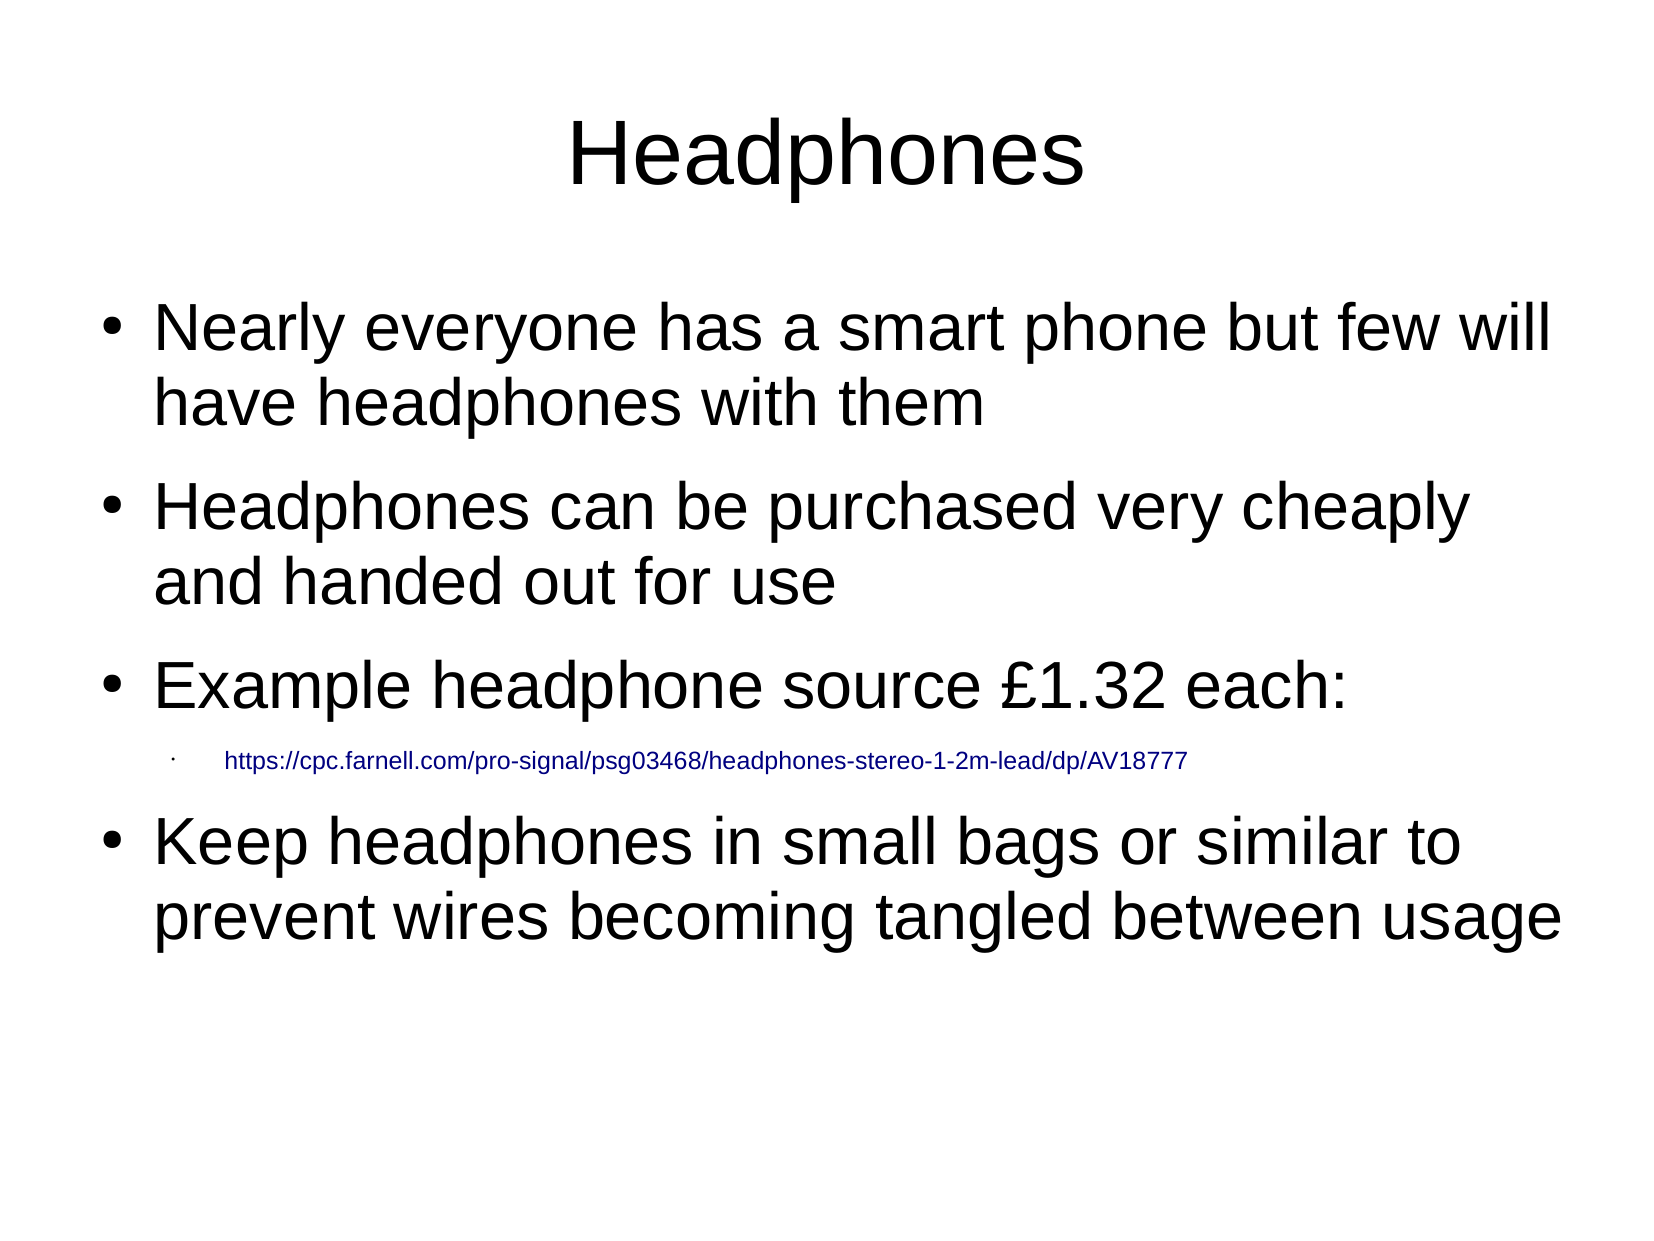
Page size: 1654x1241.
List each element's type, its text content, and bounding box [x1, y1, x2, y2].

title Headphones [82, 49, 1571, 257]
list Nearly everyone has a smart phone but few will have headphones with them Headphones can be purchased very cheaply and handed out for use Example headphone source £1.32 each: https://cpc.farnell.com/pro-signal/psg03468/headphones-stereo-1-2m-lead/dp/AV18777 Keep headphones in small bags or similar to prevent wires becoming tangled between usage [82, 290, 1571, 1010]
